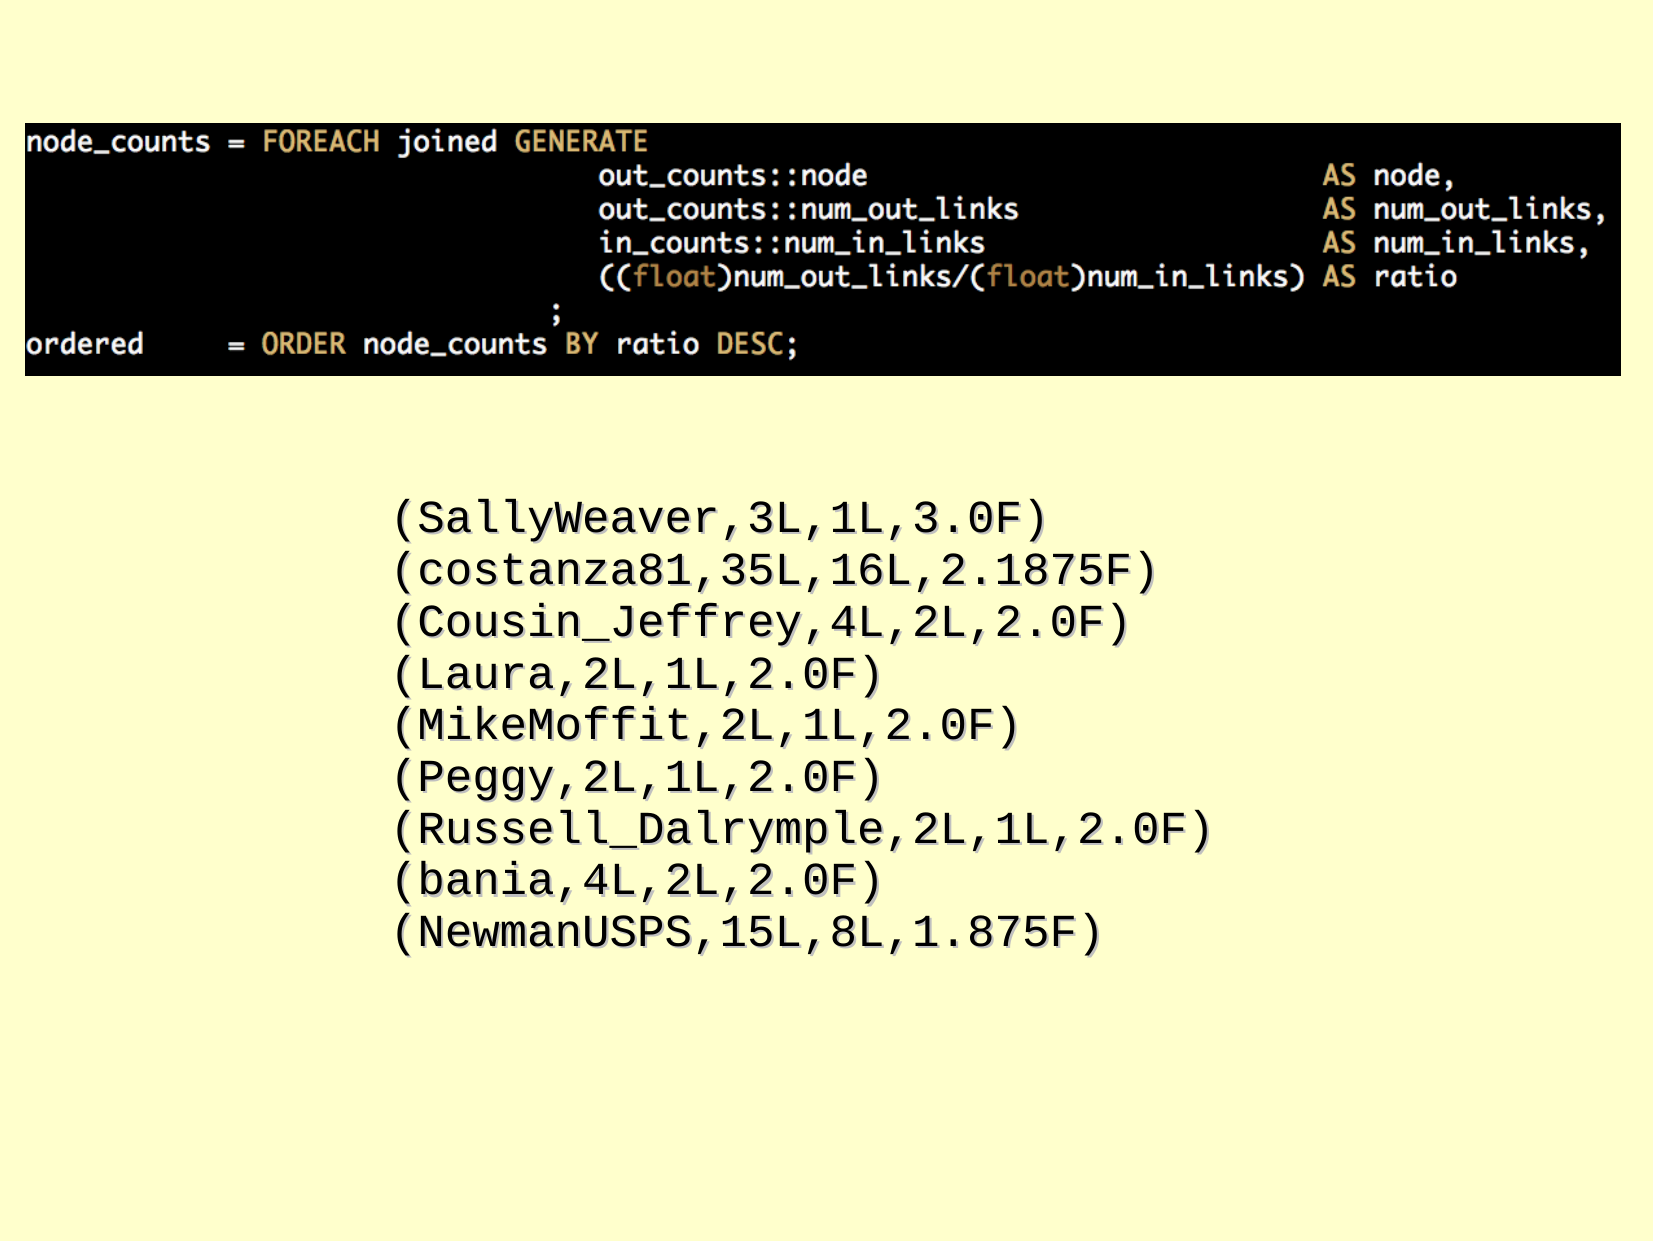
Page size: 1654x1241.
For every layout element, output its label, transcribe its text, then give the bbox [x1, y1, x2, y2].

text_box (SallyWeaver,3L,1L,3.0F) (costanza81,35L,16L,2.1875F) (Cousin_Jeffrey,4L,2L,2.0F) (Laura,2L,1L,2.0F) (MikeMoffit,2L,1L,2.0F) (Peggy,2L,1L,2.0F) (Russell_Dalrymple,2L,1L,2.0F) (bania,4L,2L,2.0F) (NewmanUSPS,15L,8L,1.875F) [375, 487, 1230, 971]
picture [25, 123, 1621, 376]
